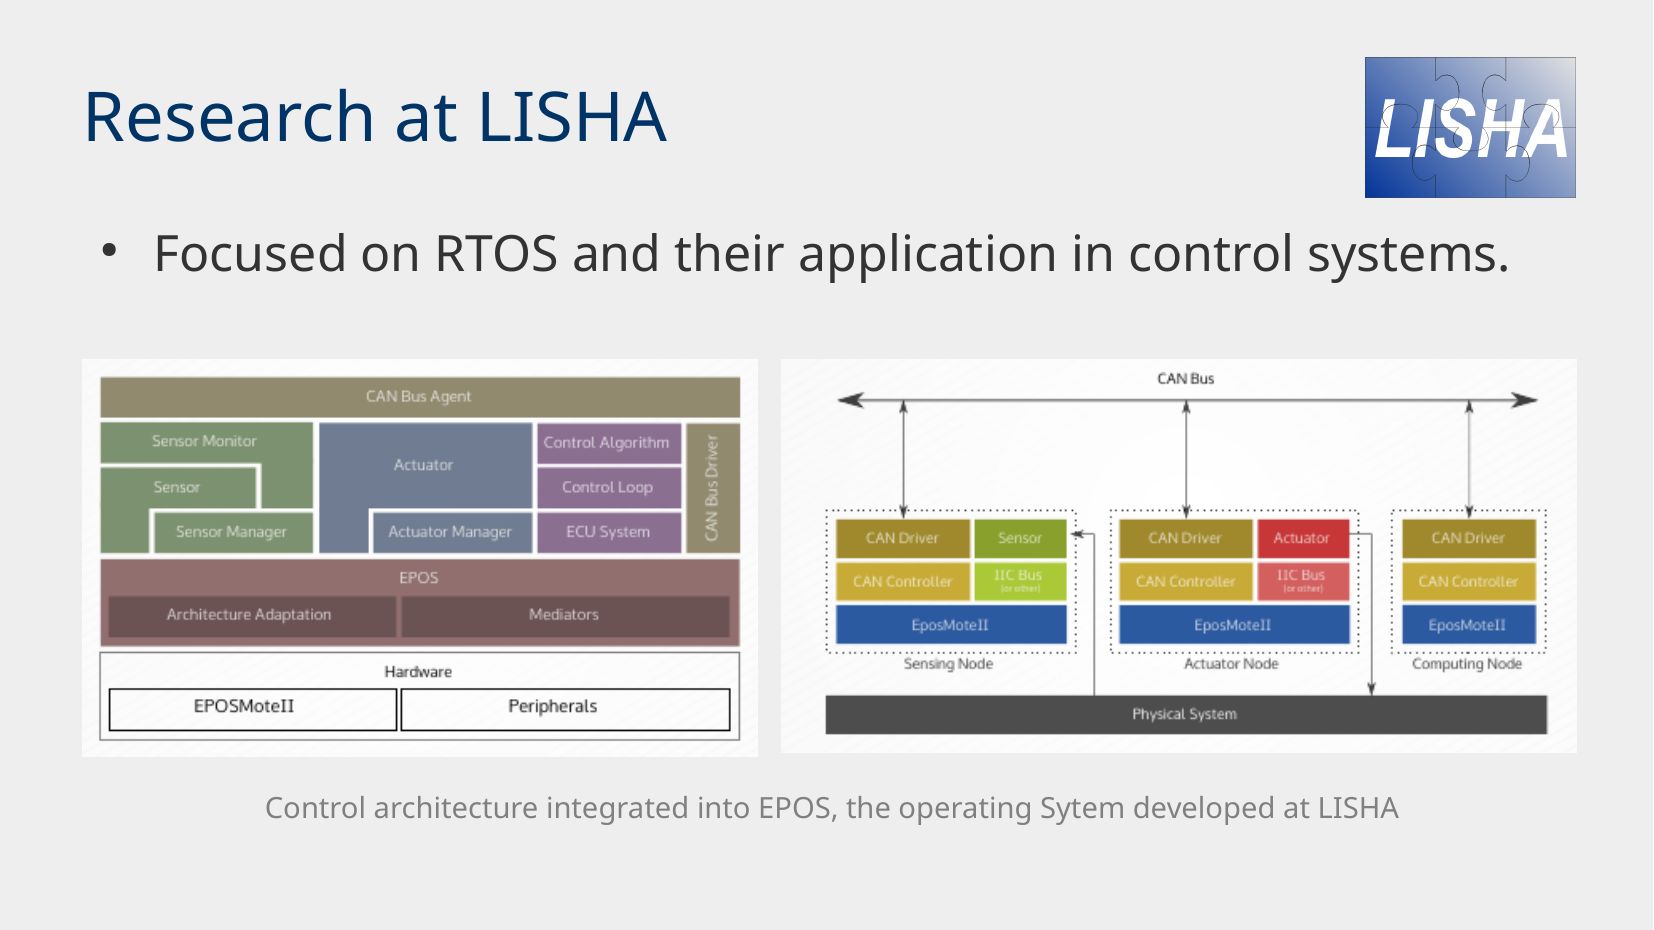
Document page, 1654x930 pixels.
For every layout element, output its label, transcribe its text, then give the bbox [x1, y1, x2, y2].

picture [1365, 57, 1576, 198]
picture [82, 359, 758, 757]
title Research at LISHA [82, 36, 1571, 193]
list Focused on RTOS and their application in control systems. [82, 217, 1571, 757]
picture [781, 359, 1577, 753]
text_box Control architecture integrated into EPOS, the operating Sytem developed at LISHA [90, 780, 1576, 879]
